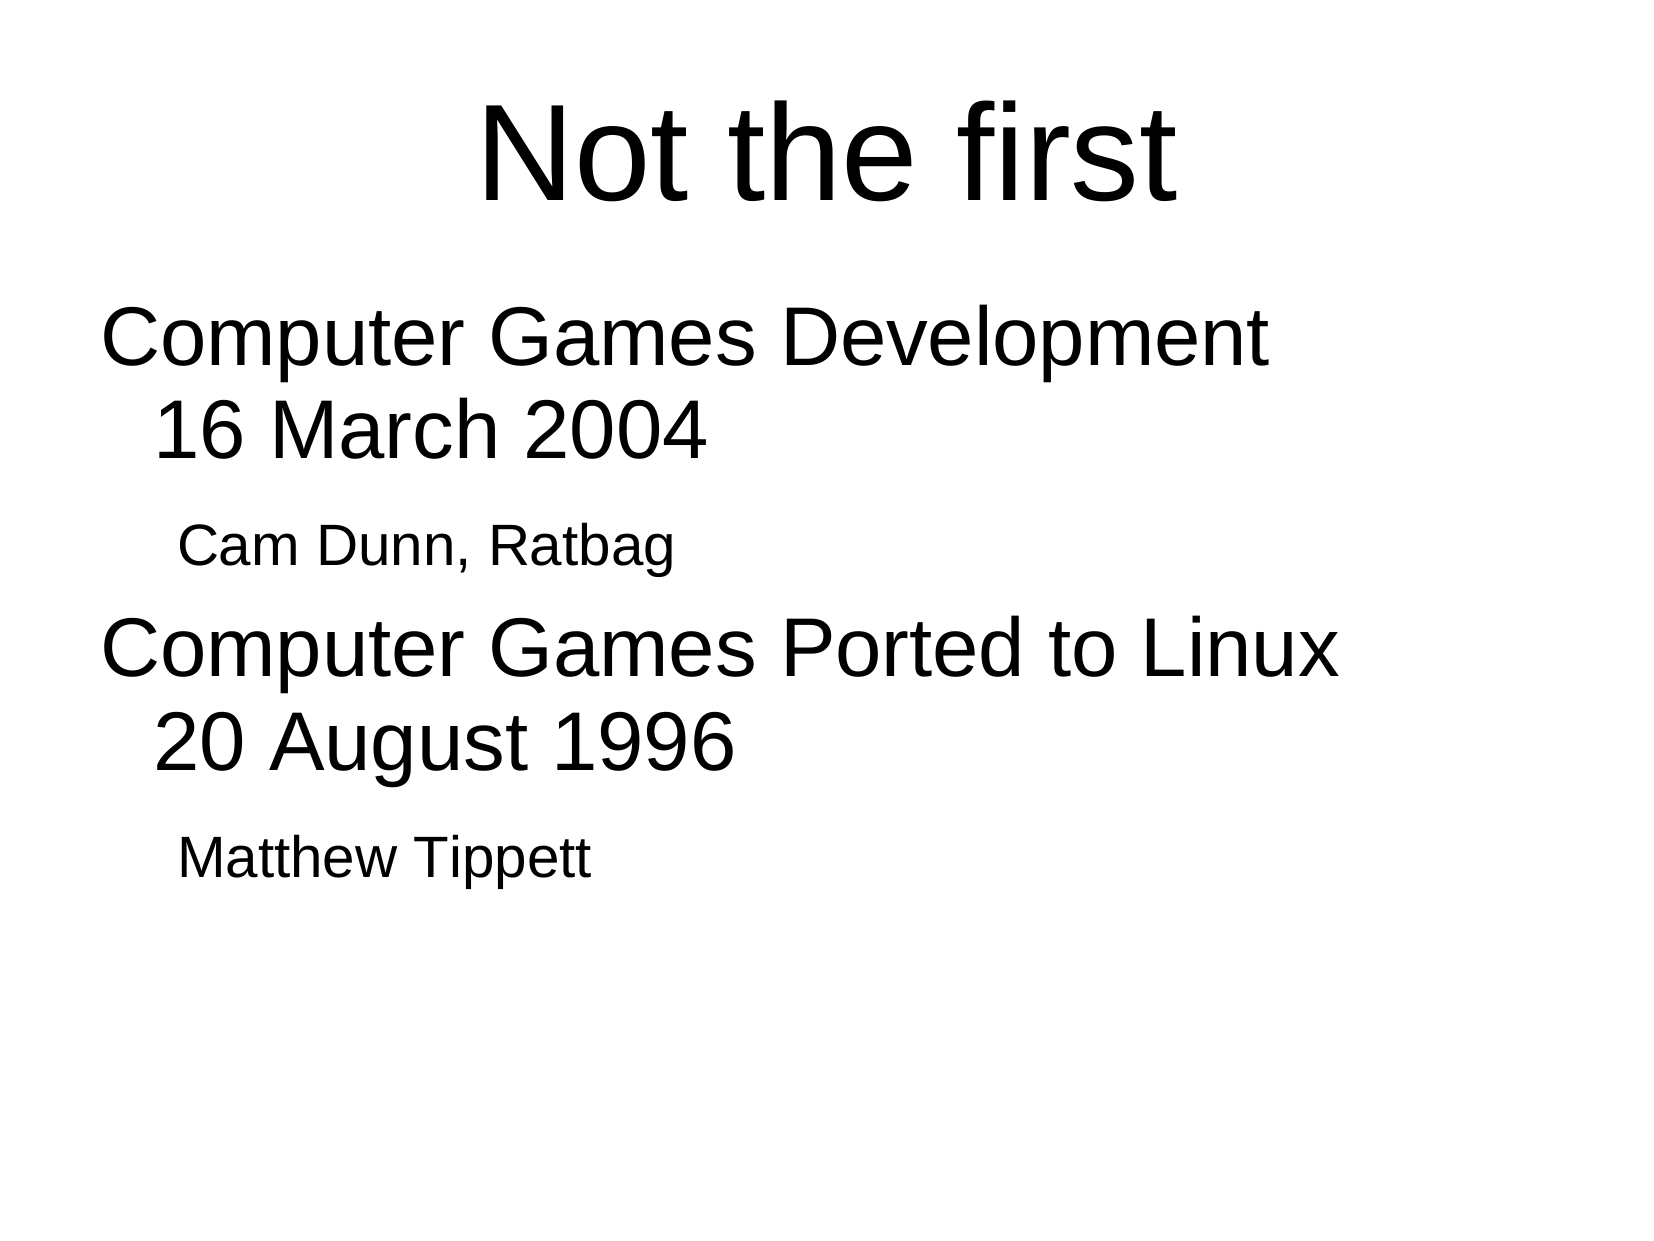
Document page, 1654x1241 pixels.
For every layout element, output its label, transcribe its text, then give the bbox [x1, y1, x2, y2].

title Not the first [82, 56, 1571, 250]
list Computer Games Development 16 March 2004 Cam Dunn, Ratbag Computer Games Ported to Linux 20 August 1996 Matthew Tippett [82, 290, 1571, 1094]
